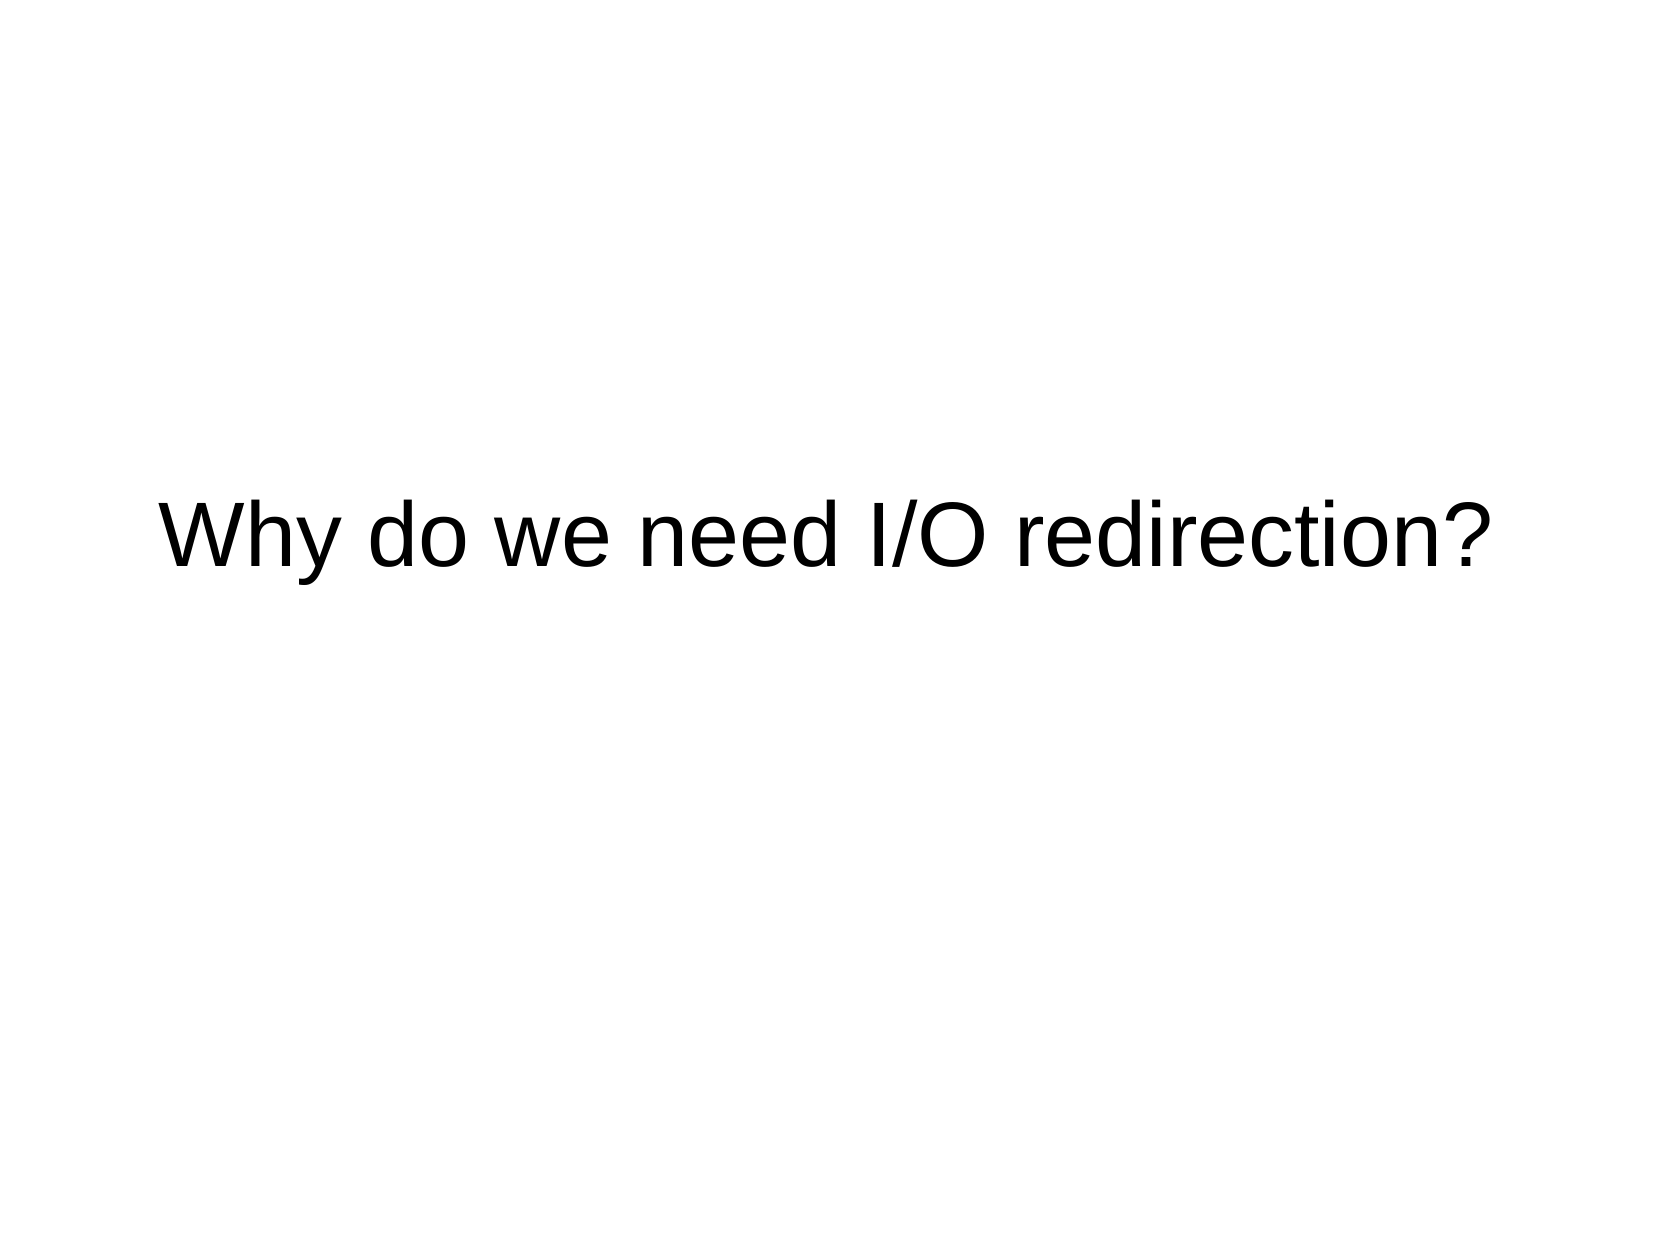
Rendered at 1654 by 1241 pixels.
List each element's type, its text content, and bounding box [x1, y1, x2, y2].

subtitle Why do we need I/O redirection? [82, 49, 1571, 1010]
